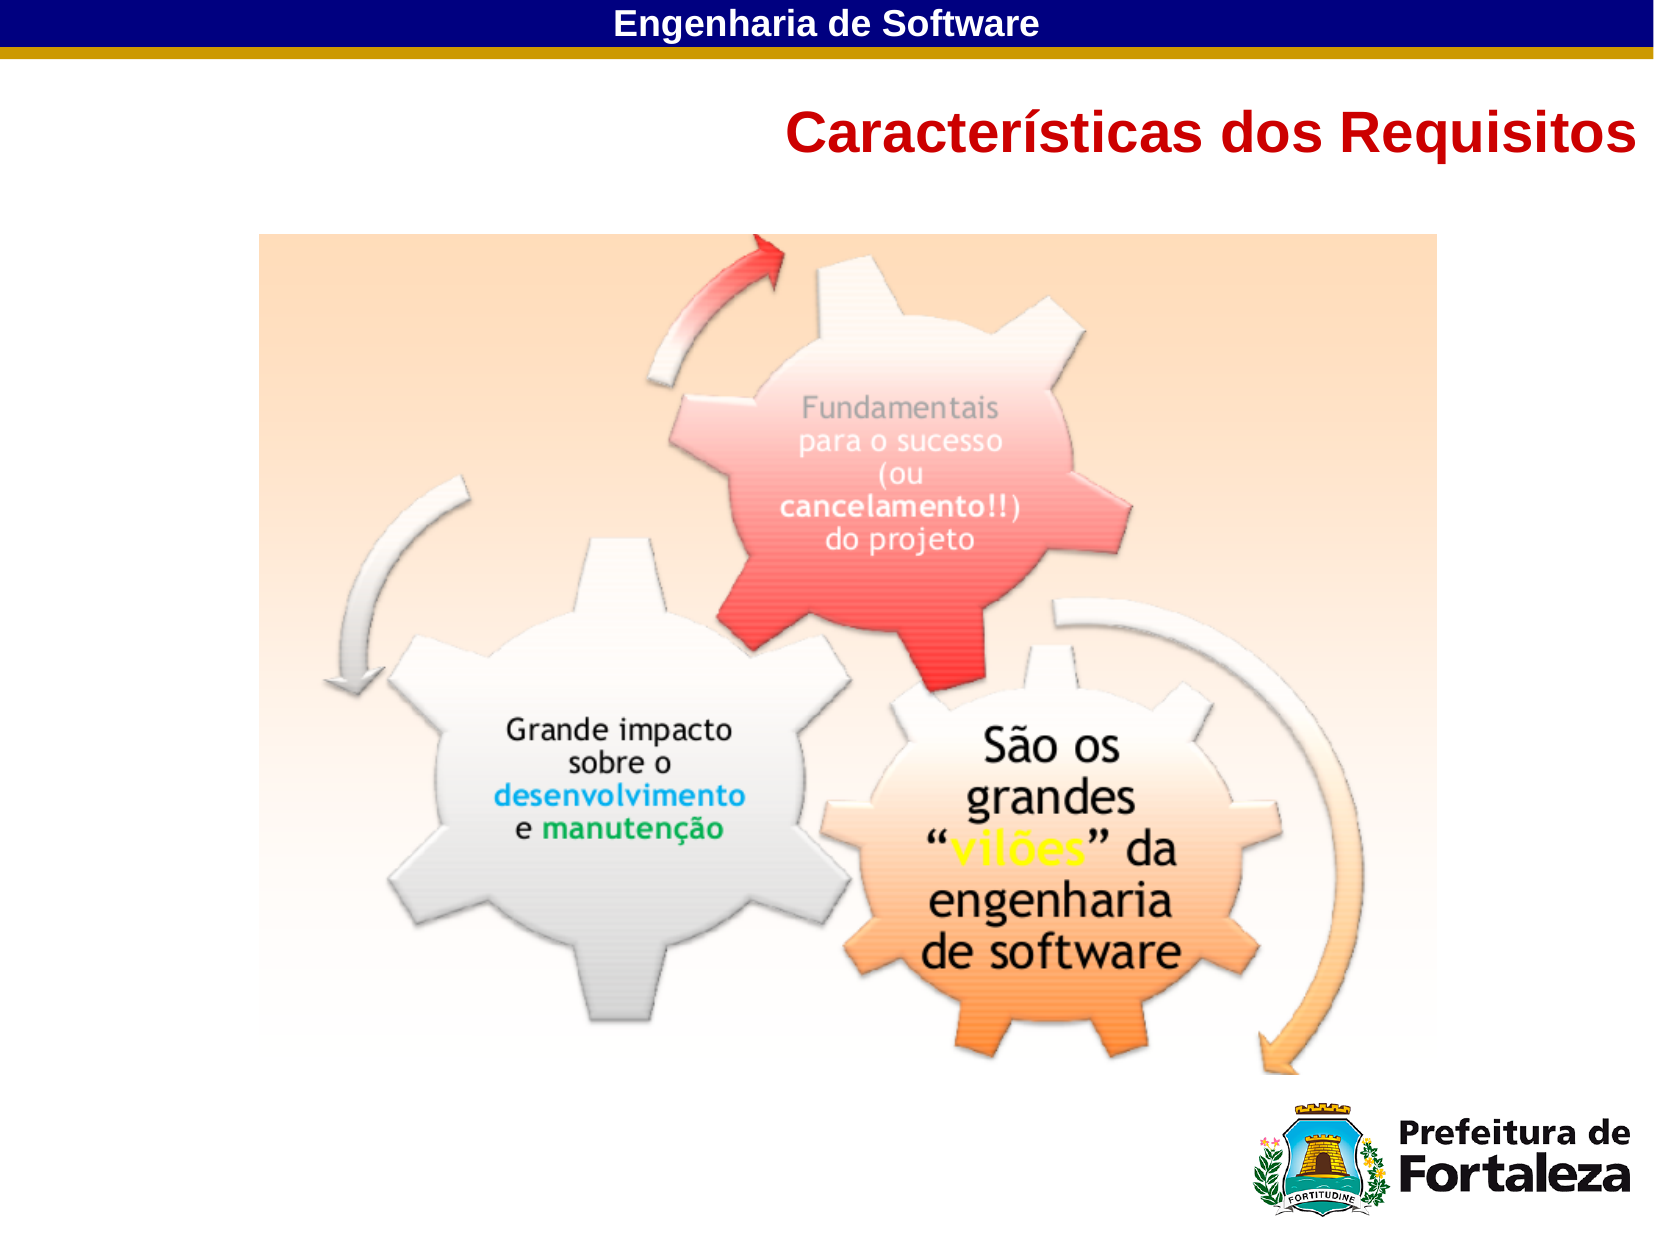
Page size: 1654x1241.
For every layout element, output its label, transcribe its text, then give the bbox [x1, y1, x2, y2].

text_box Engenharia de Software [0, 0, 1654, 47]
picture [259, 234, 1437, 1075]
text_box Características dos Requisitos [770, 92, 1654, 173]
text_box [0, 47, 1654, 60]
picture [1252, 1103, 1630, 1217]
